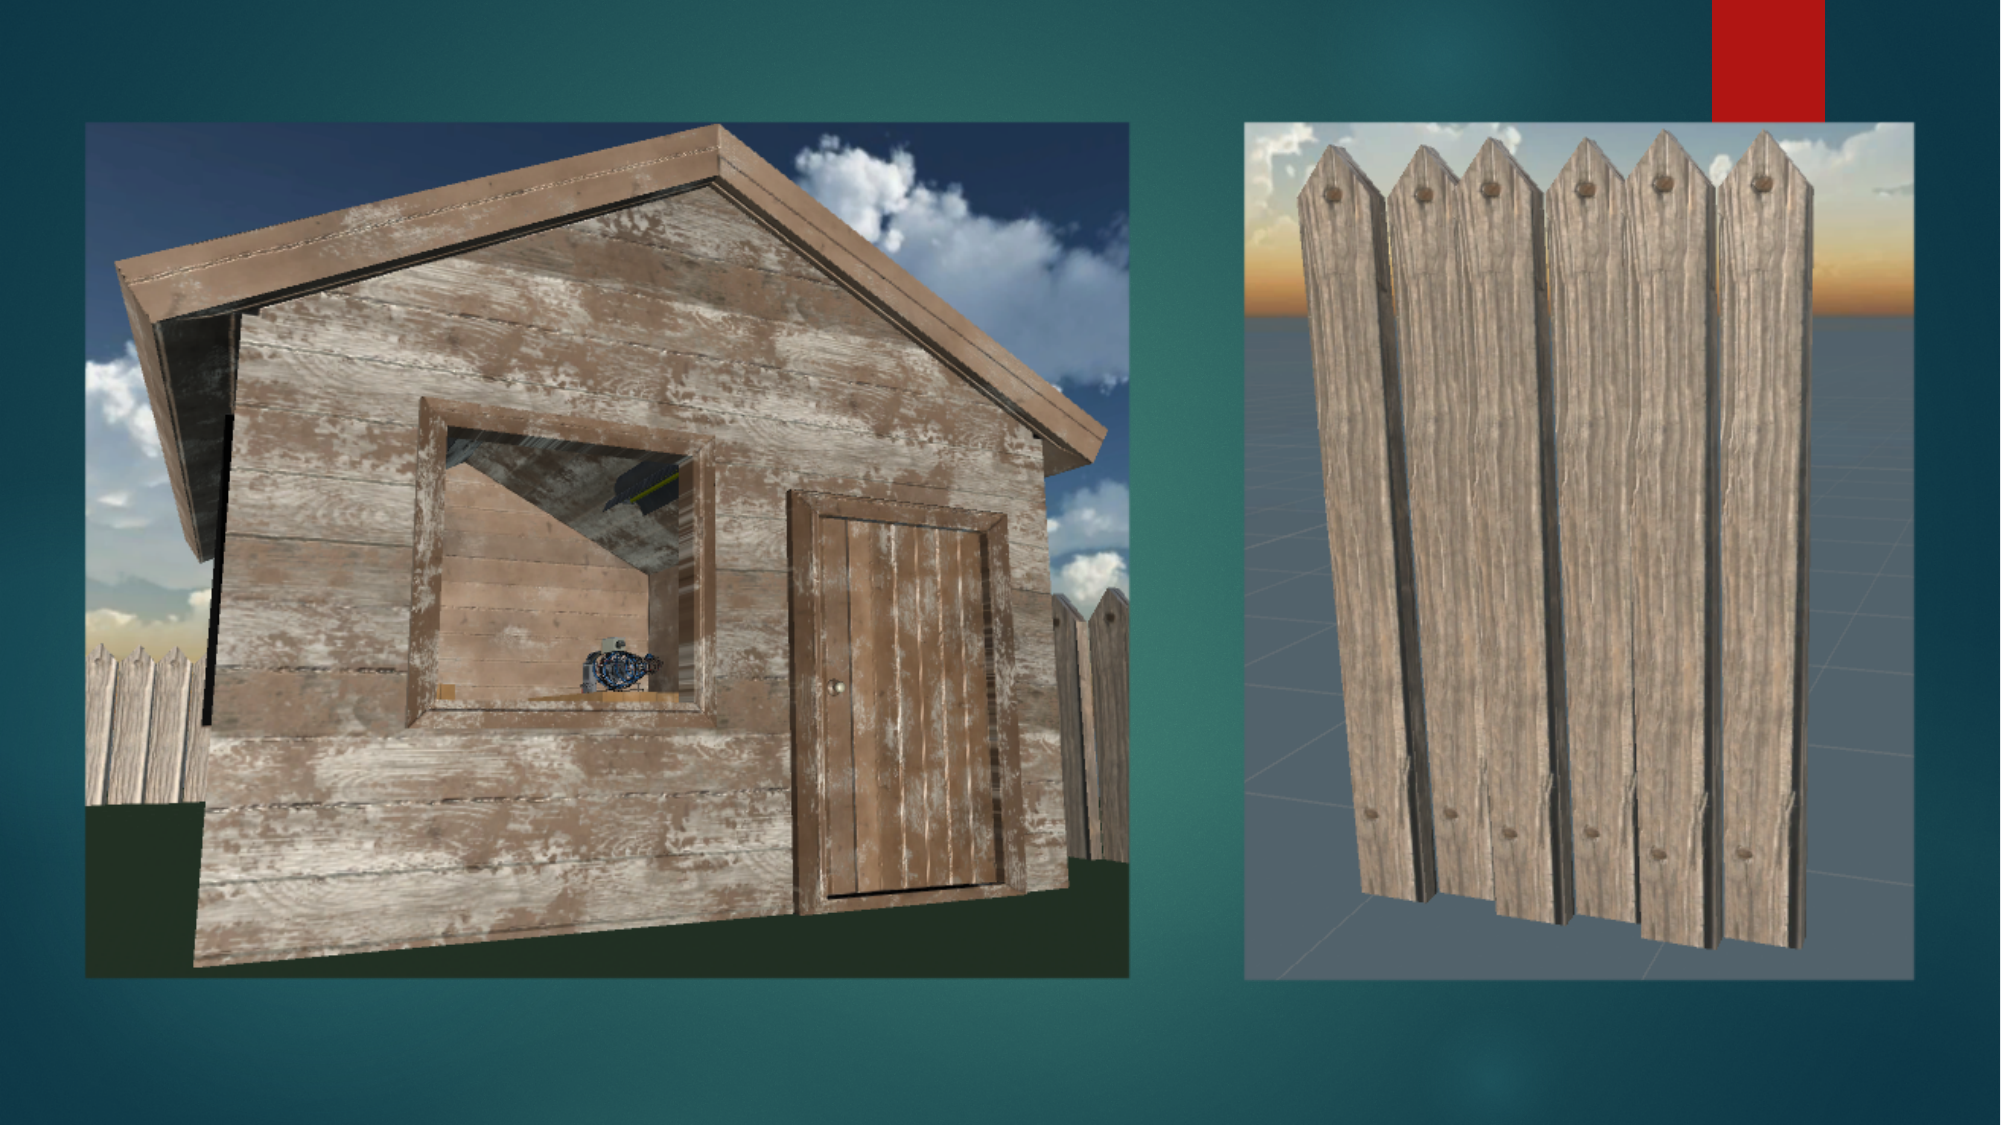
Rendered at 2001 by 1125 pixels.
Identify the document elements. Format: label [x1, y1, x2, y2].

picture [84, 121, 1131, 980]
picture [1243, 121, 1916, 982]
